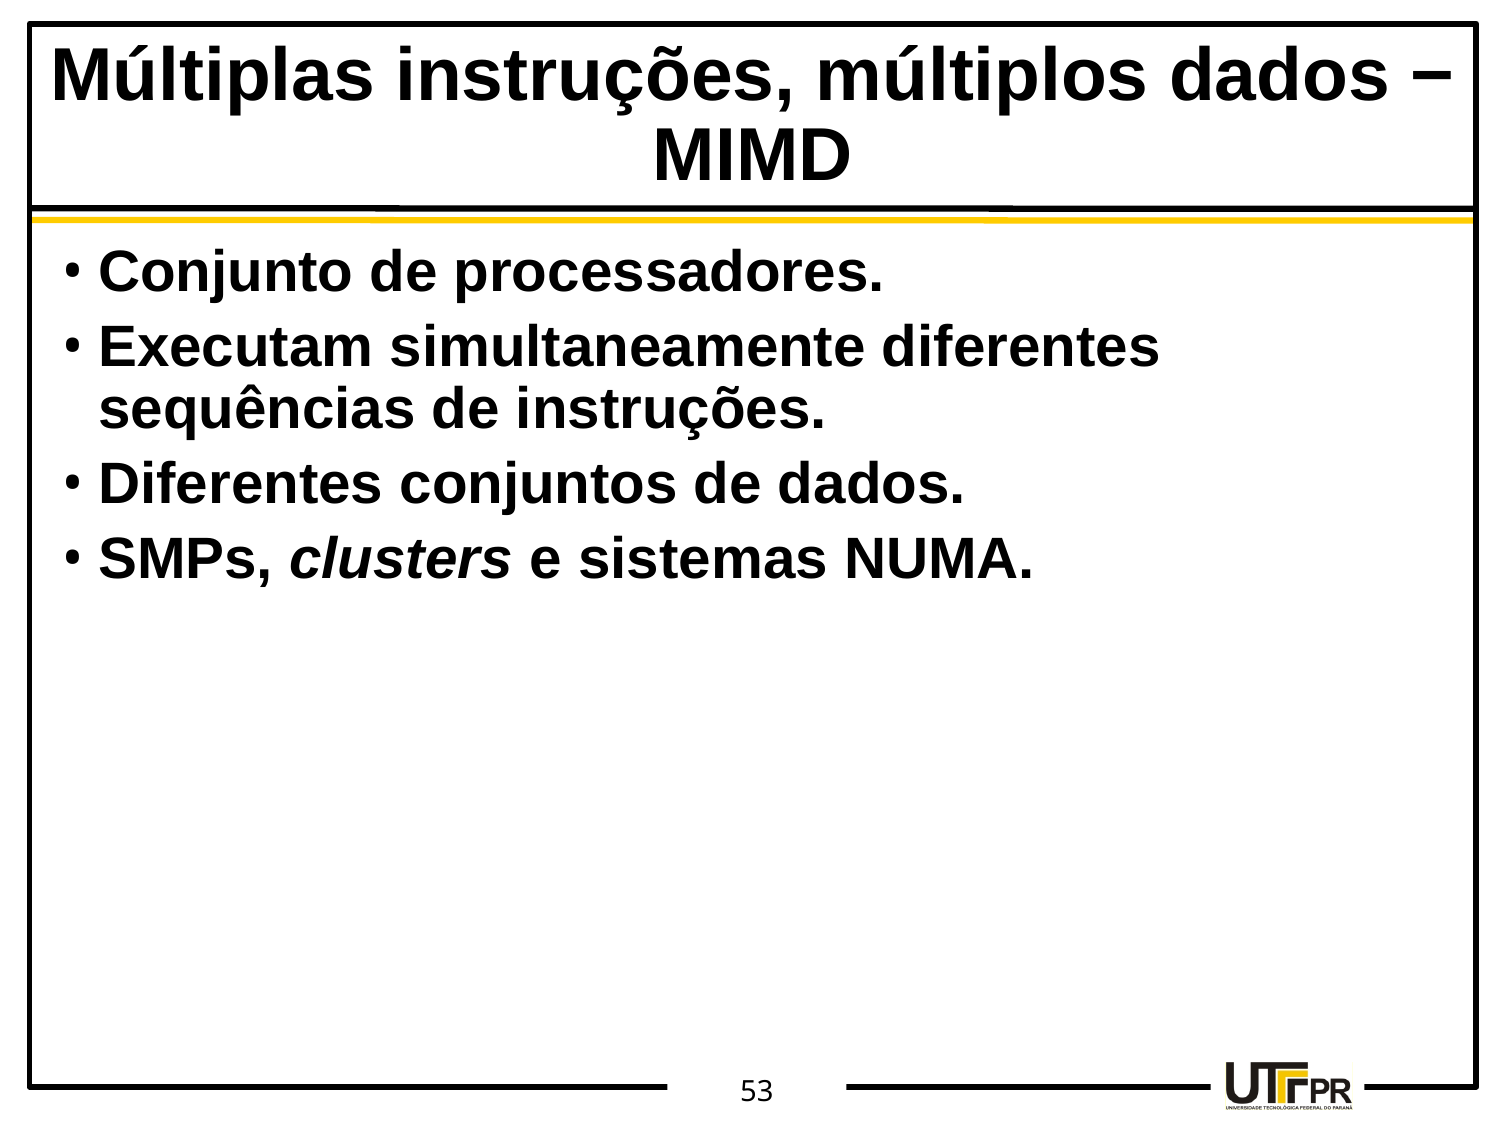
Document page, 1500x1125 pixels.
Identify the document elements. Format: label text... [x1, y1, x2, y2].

list Conjunto de processadores. Executam simultaneamente diferentes sequências de instruções. Diferentes conjuntos de dados. SMPs, clusters e sistemas NUMA. [46, 233, 1397, 976]
title Múltiplas instruções, múltiplos dados − MIMD [29, 32, 1477, 205]
picture [1225, 1062, 1353, 1110]
